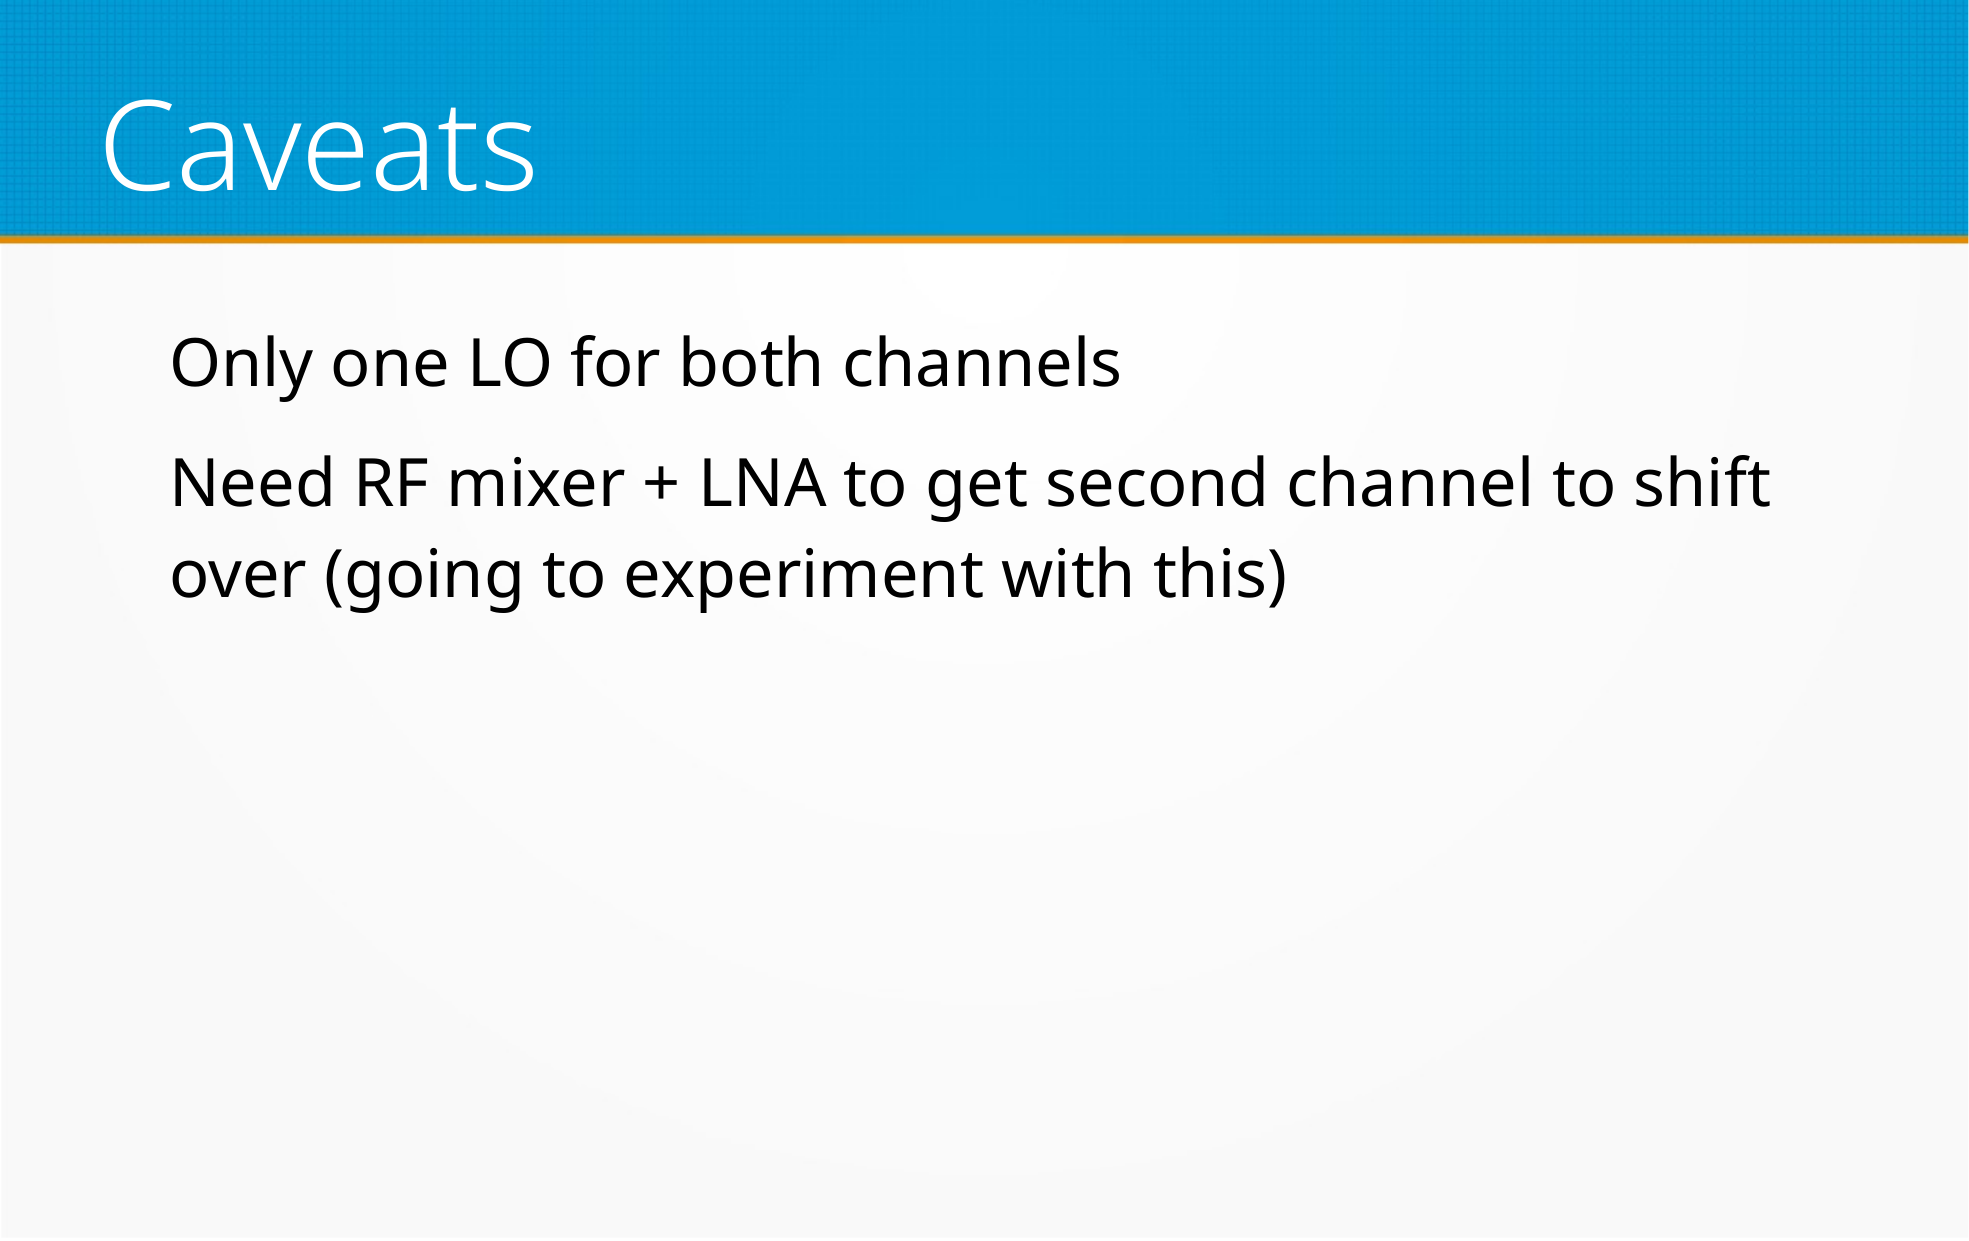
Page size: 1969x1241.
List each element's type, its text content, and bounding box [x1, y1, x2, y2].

picture [0, 233, 1969, 1241]
title Caveats [98, 19, 1870, 227]
list Only one LO for both channels Need RF mixer + LNA to get second channel to shift over (going to experiment with this) [98, 315, 1861, 1081]
